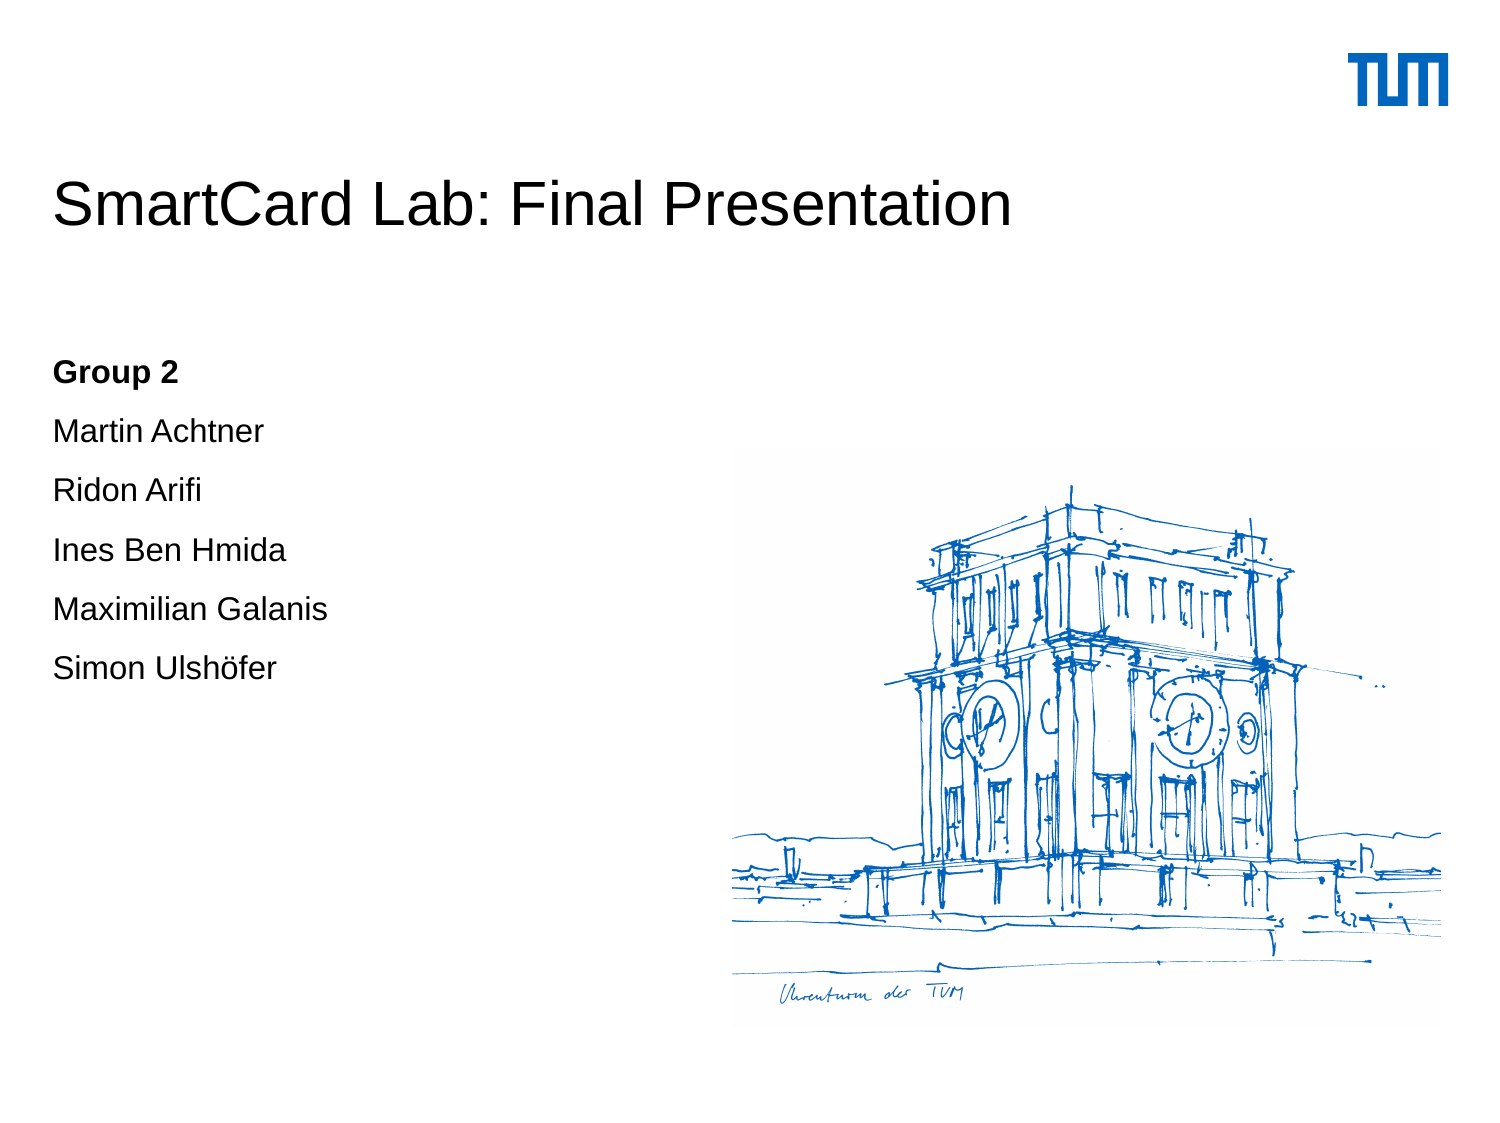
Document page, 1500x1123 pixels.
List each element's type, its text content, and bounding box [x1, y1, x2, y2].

title SmartCard Lab: Final Presentation [52, 163, 1453, 239]
picture [732, 448, 1441, 1028]
list Group 2 Martin Achtner Ridon Arifi Ines Ben Hmida Maximilian Galanis Simon Ulshöfer [52, 330, 1453, 688]
